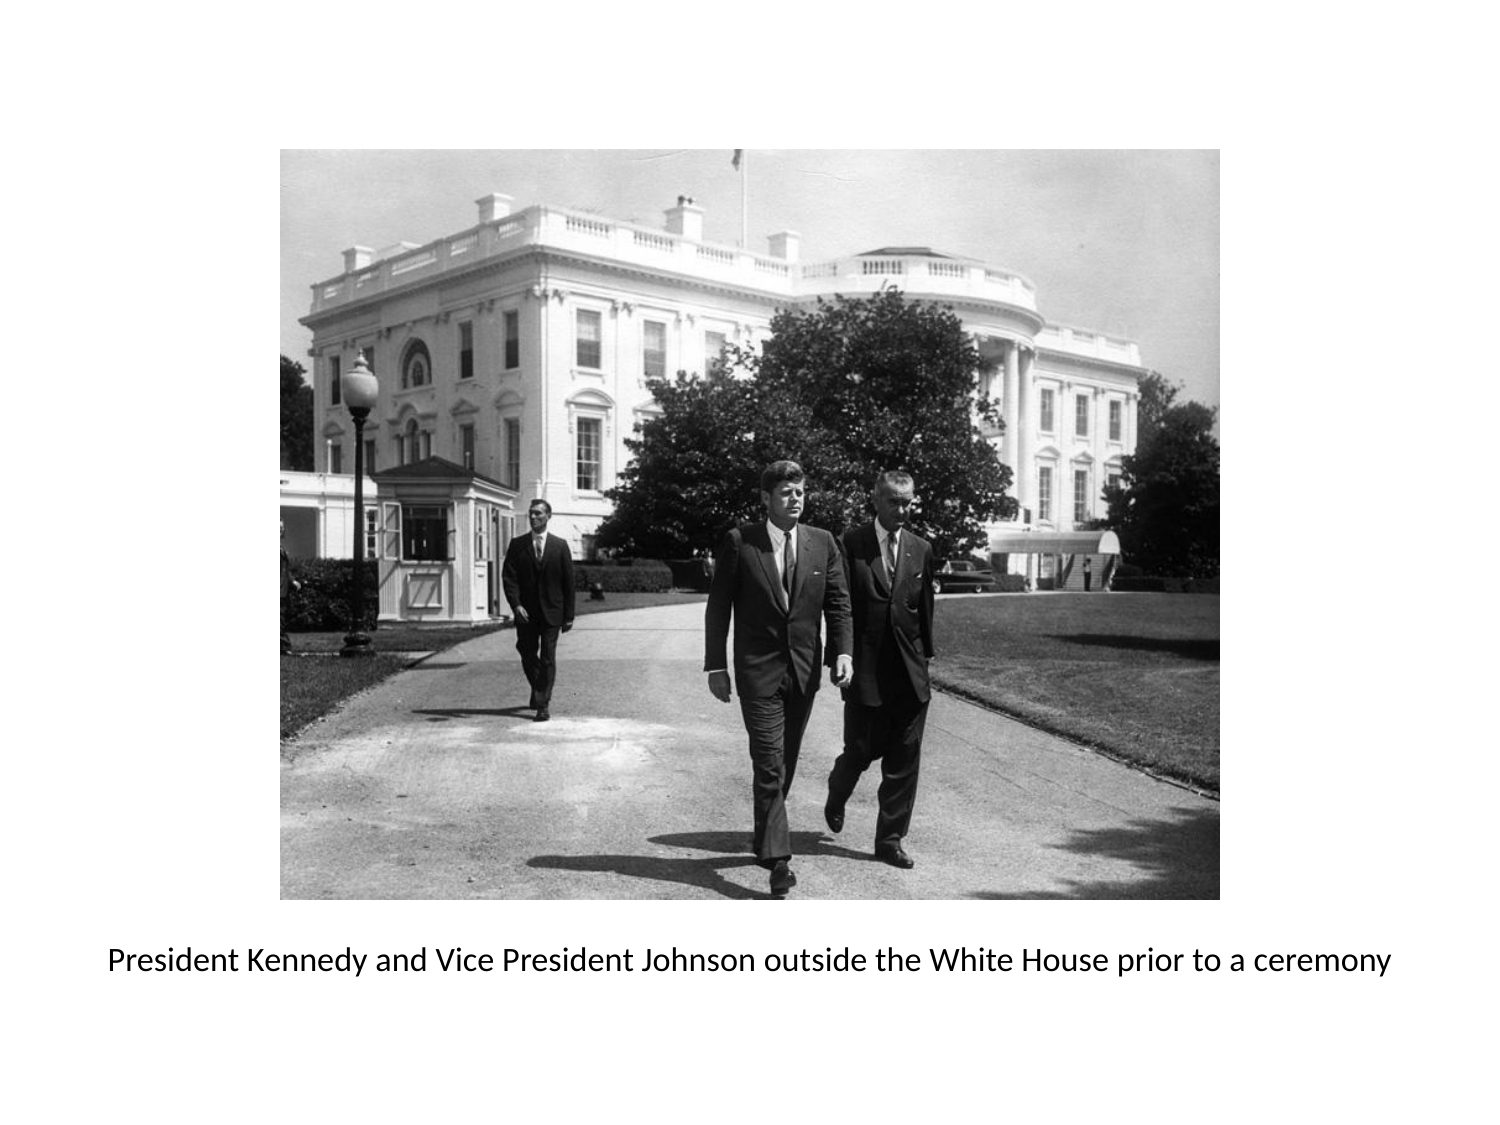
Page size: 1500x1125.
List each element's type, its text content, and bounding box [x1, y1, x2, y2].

picture [280, 149, 1220, 900]
text_box President Kennedy and Vice President Johnson outside the White House prior to a ceremony [93, 929, 1407, 986]
